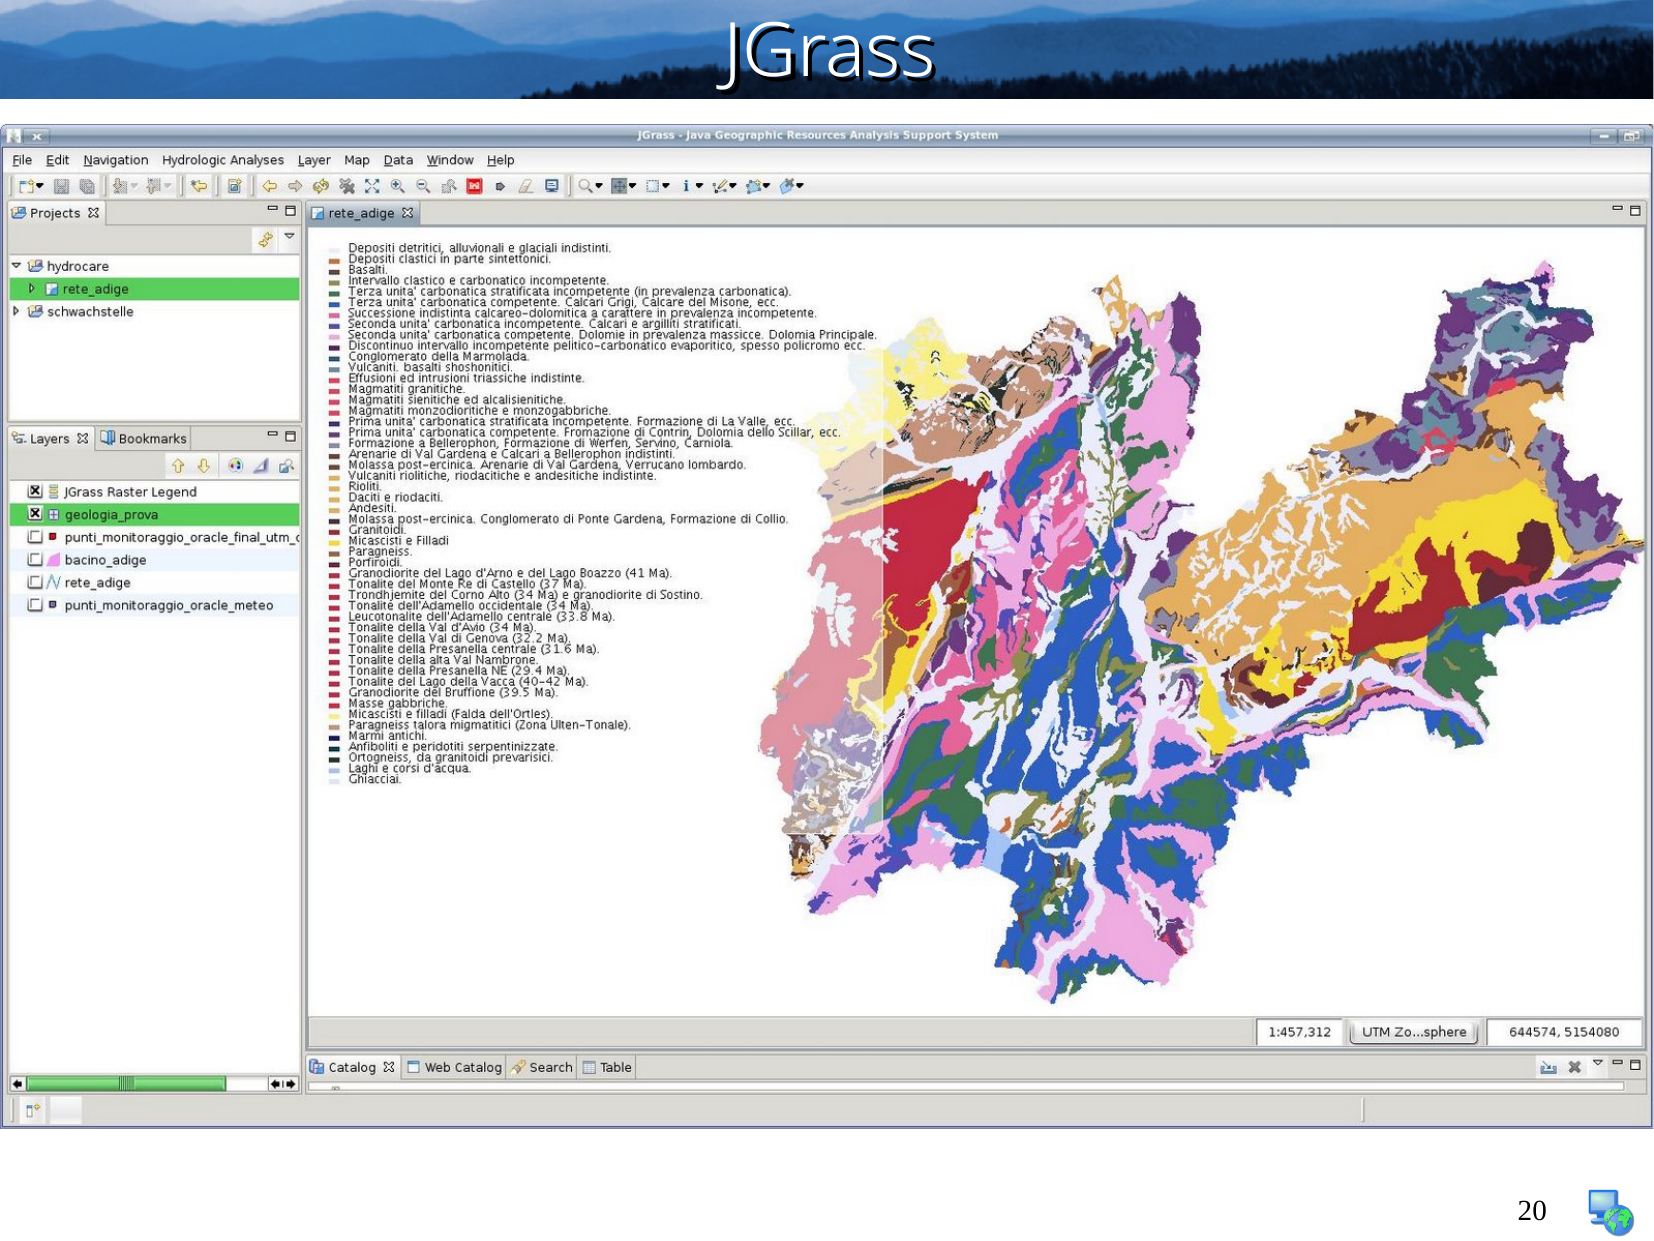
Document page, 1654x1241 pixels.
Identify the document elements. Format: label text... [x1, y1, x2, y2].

title JGrass [49, 0, 1611, 96]
picture [0, 0, 1654, 99]
picture [0, 124, 1654, 1129]
picture [1588, 1189, 1635, 1238]
